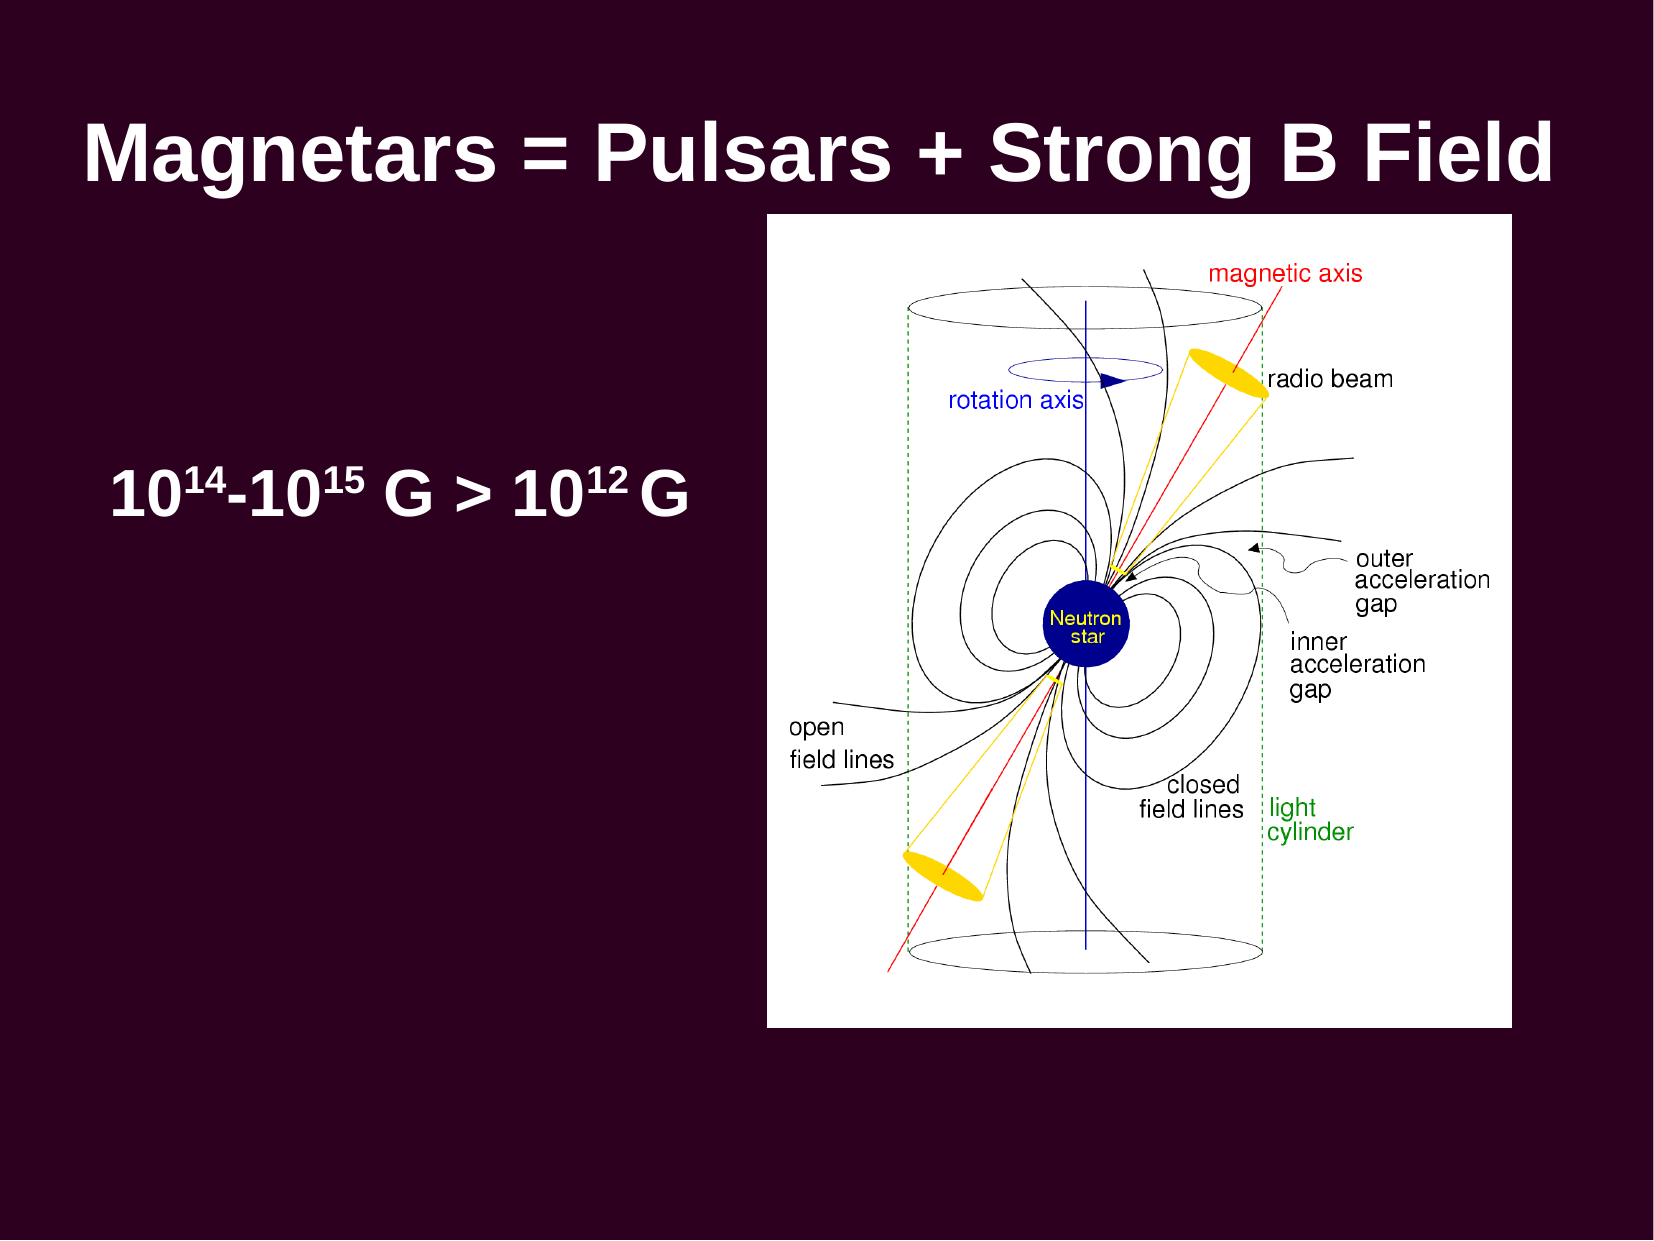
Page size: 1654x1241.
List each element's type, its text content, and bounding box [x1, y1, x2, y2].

picture [767, 214, 1512, 1028]
title Magnetars = Pulsars + Strong B Field [82, 49, 1571, 257]
text_box 1014-1015 G > 1012 G [94, 448, 709, 541]
